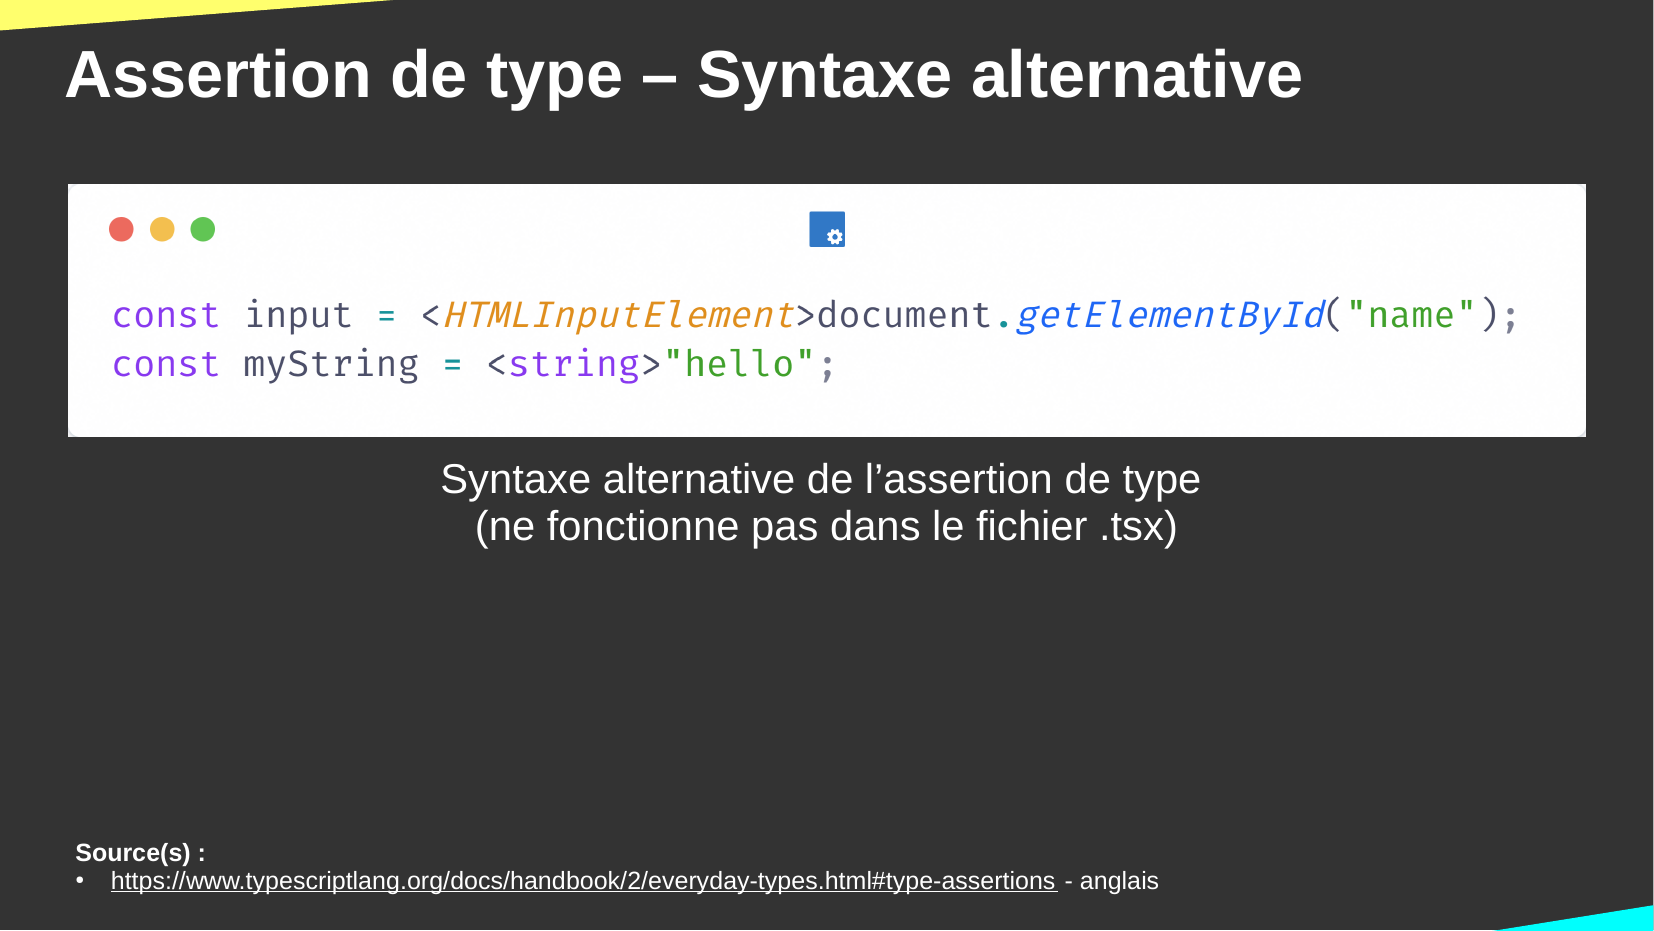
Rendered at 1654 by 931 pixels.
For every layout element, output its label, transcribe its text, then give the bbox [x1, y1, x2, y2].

text_box [1492, 905, 1654, 931]
title Assertion de type – Syntaxe alternative [64, 37, 1365, 113]
text_box Syntaxe alternative de l’assertion de type (ne fonctionne pas dans le fichier .tsx) [85, 448, 1568, 557]
picture [68, 184, 1586, 438]
text_box [0, 0, 393, 31]
text_box Source(s) : https://www.typescriptlang.org/docs/handbook/2/everyday-types.html#type-assertions - anglais [60, 826, 1546, 903]
